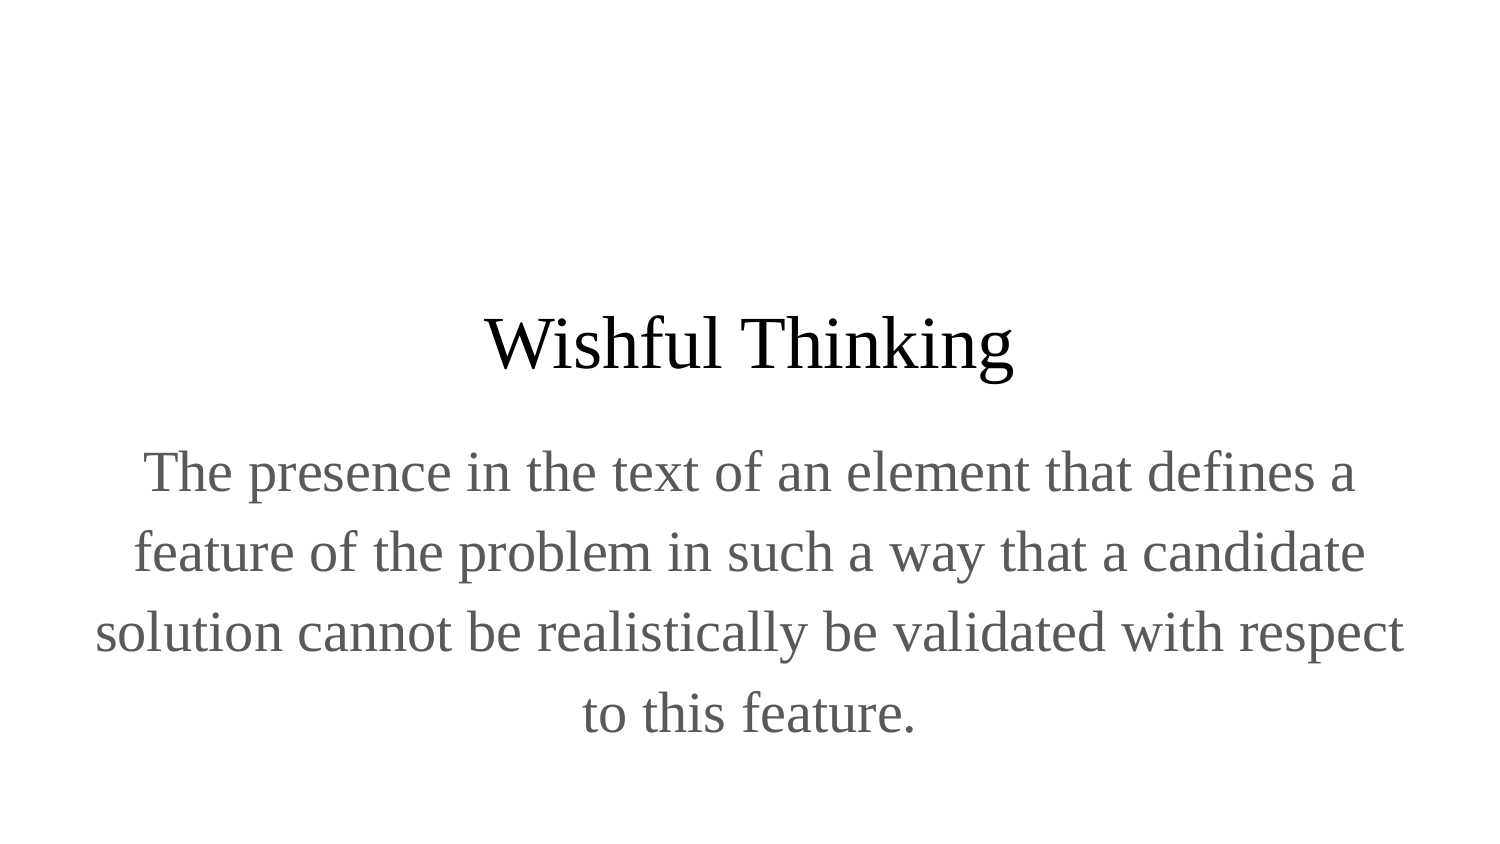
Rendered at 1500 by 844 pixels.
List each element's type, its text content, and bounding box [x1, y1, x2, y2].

subtitle The presence in the text of an element that defines a feature of the problem in such a way that a candidate solution cannot be realistically be validated with respect to this feature. [51, 407, 1449, 575]
title Wishful Thinking [51, 269, 1449, 407]
